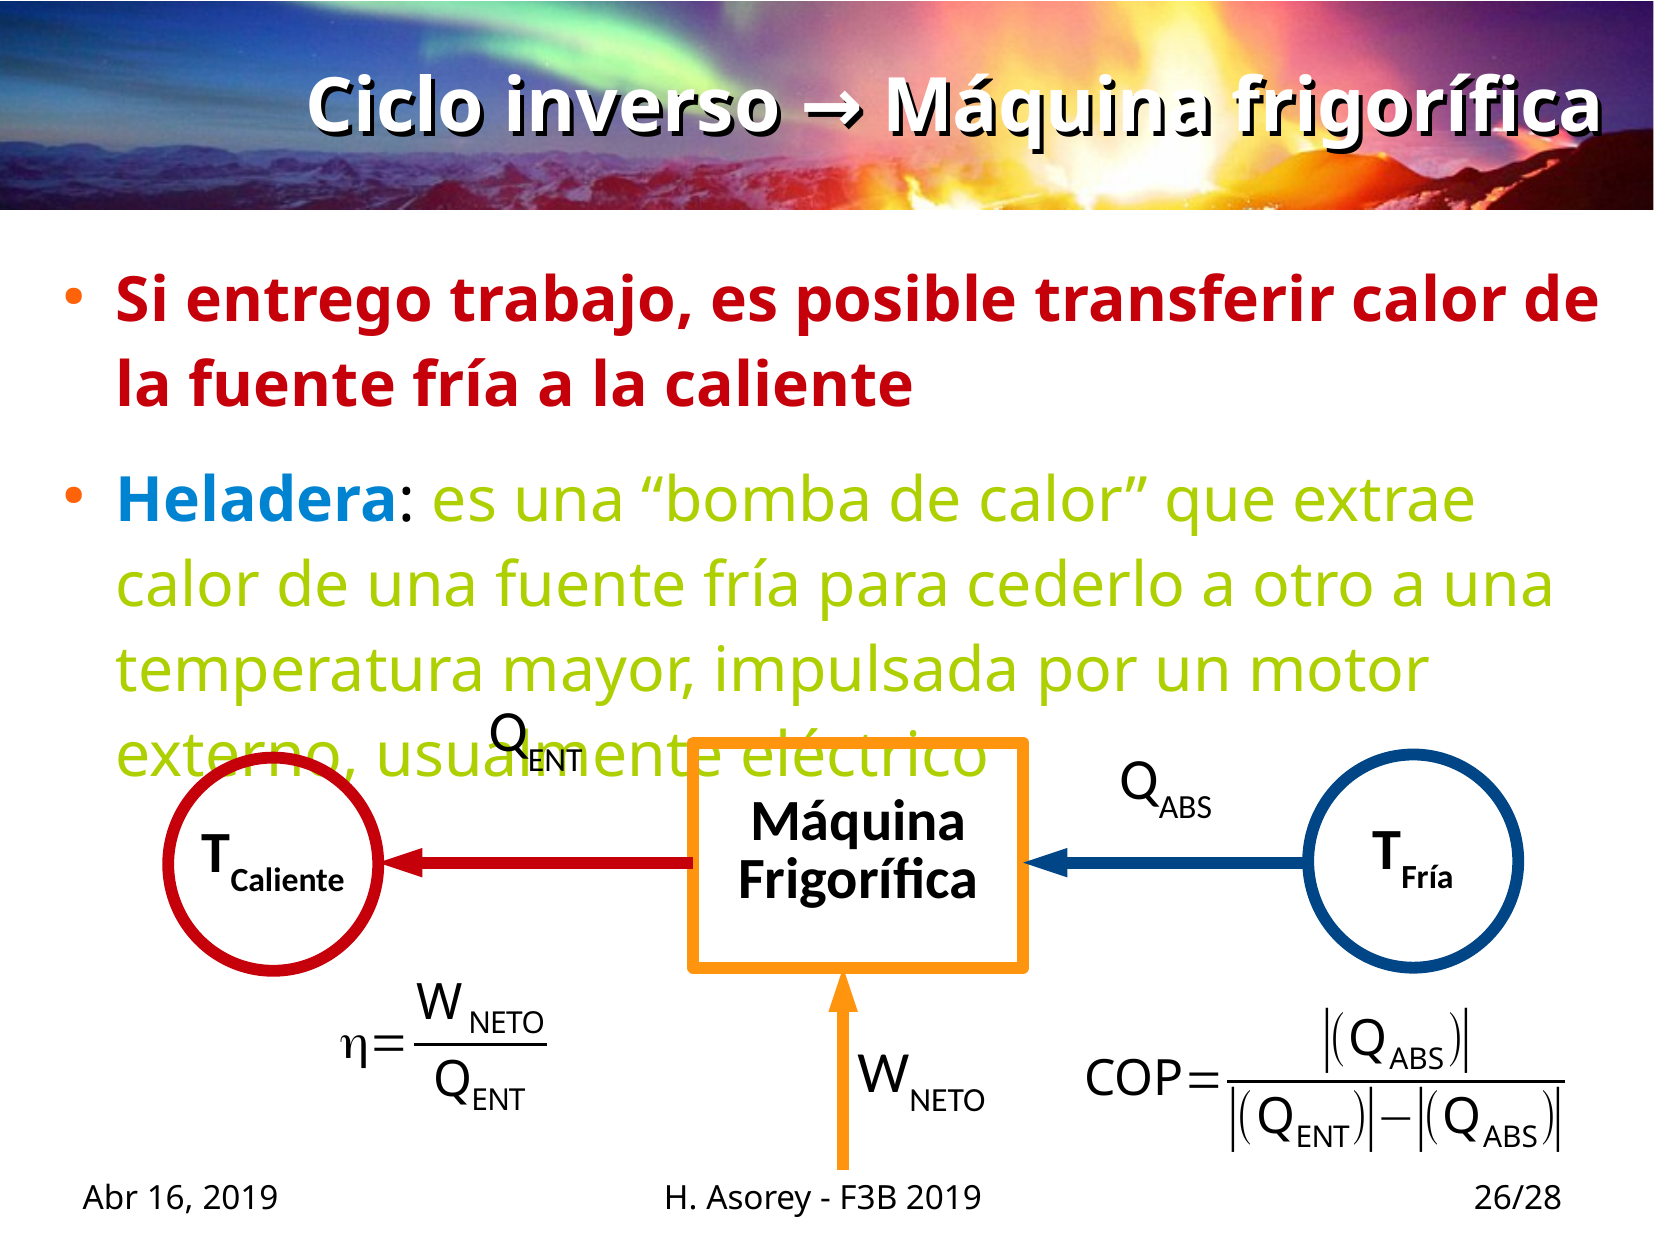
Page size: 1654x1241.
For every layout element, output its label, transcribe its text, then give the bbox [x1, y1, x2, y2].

text_box Máquina Frigorífica [693, 742, 1024, 968]
list Si entrego trabajo, es posible transferir calor de la fuente fría a la caliente Heladera: es una “bomba de calor” que extrae calor de una fuente fría para cederlo a otro a una temperatura mayor, impulsada por un motor externo, usualmente eléctrico [45, 255, 1606, 1156]
title Ciclo inverso → Máquina frigorífica [45, 15, 1606, 191]
picture [0, 1, 1654, 210]
chart [332, 970, 556, 1119]
text_box TCaliente [168, 757, 379, 971]
text_box TFría [1308, 754, 1519, 968]
chart [1078, 1006, 1576, 1156]
text_box WNETO [837, 1041, 1006, 1141]
